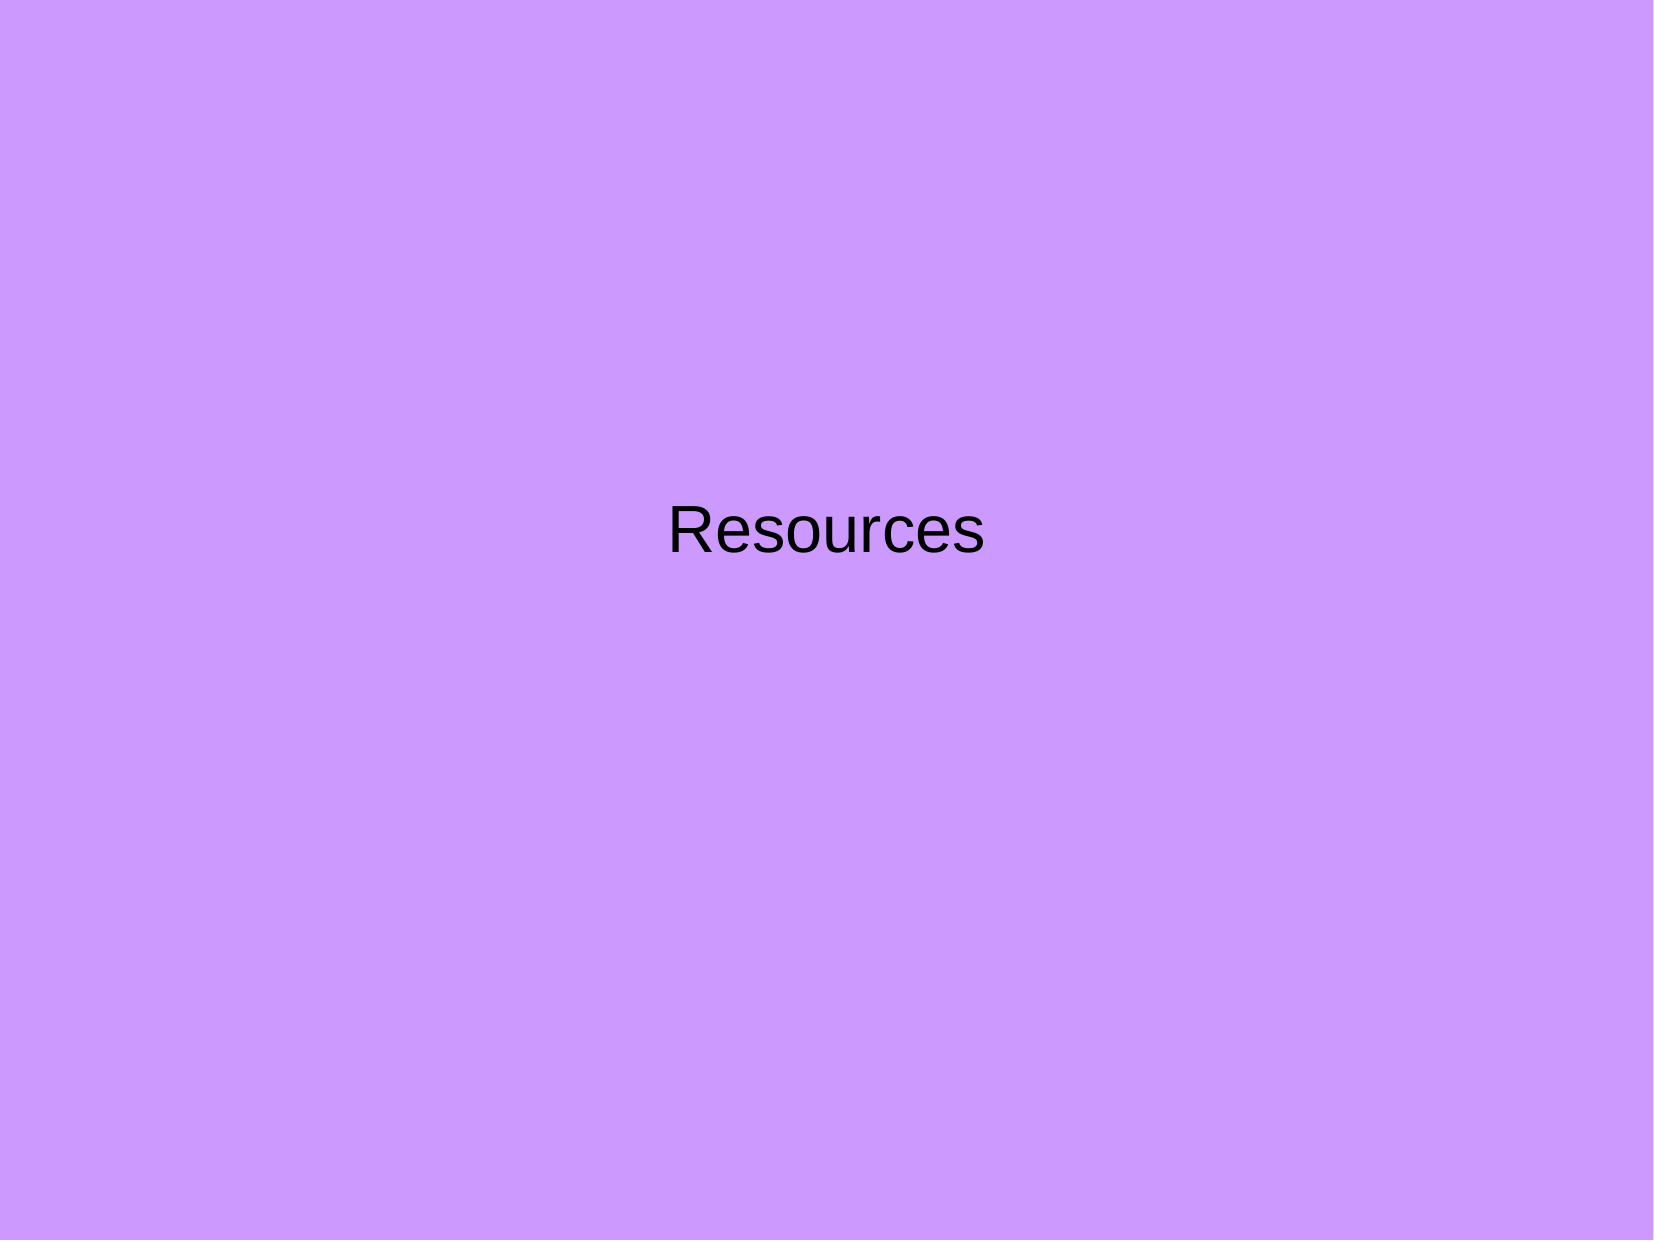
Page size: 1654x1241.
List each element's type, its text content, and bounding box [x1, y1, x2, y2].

subtitle Resources [82, 49, 1571, 1010]
